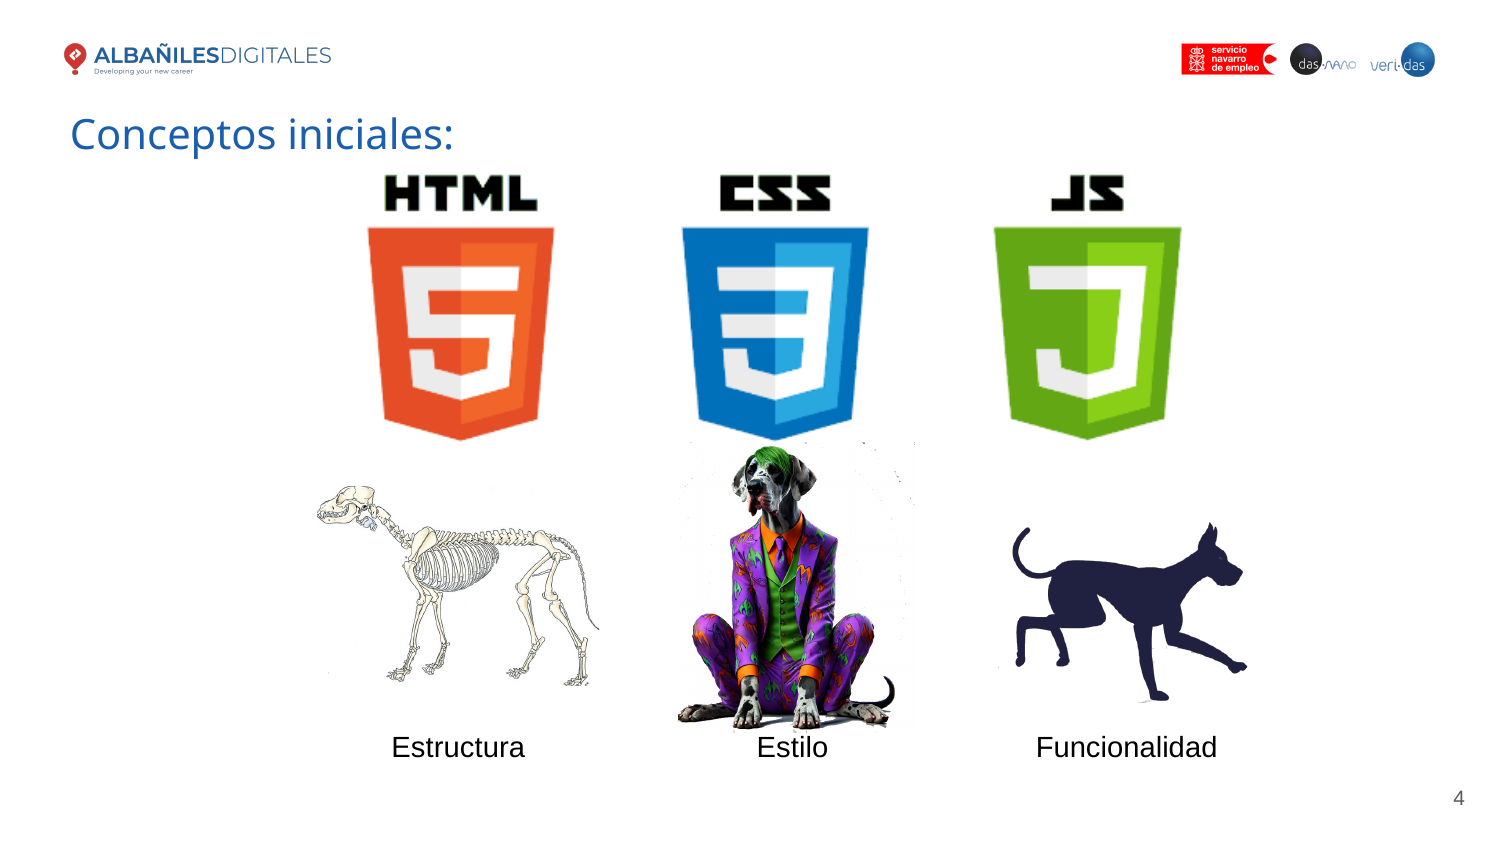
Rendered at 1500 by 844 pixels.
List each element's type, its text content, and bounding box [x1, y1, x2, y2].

picture [1181, 43, 1277, 75]
picture [1290, 43, 1356, 75]
text_box Estilo [645, 713, 940, 779]
picture [64, 43, 332, 75]
picture [1370, 42, 1435, 77]
text_box Funcionalidad [979, 713, 1275, 779]
picture [294, 158, 1224, 733]
slide_number <number> [1389, 764, 1480, 830]
text_box Conceptos iniciales: [69, 113, 731, 159]
picture [971, 503, 1278, 703]
text_box Estructura [310, 713, 606, 779]
picture [317, 486, 600, 686]
